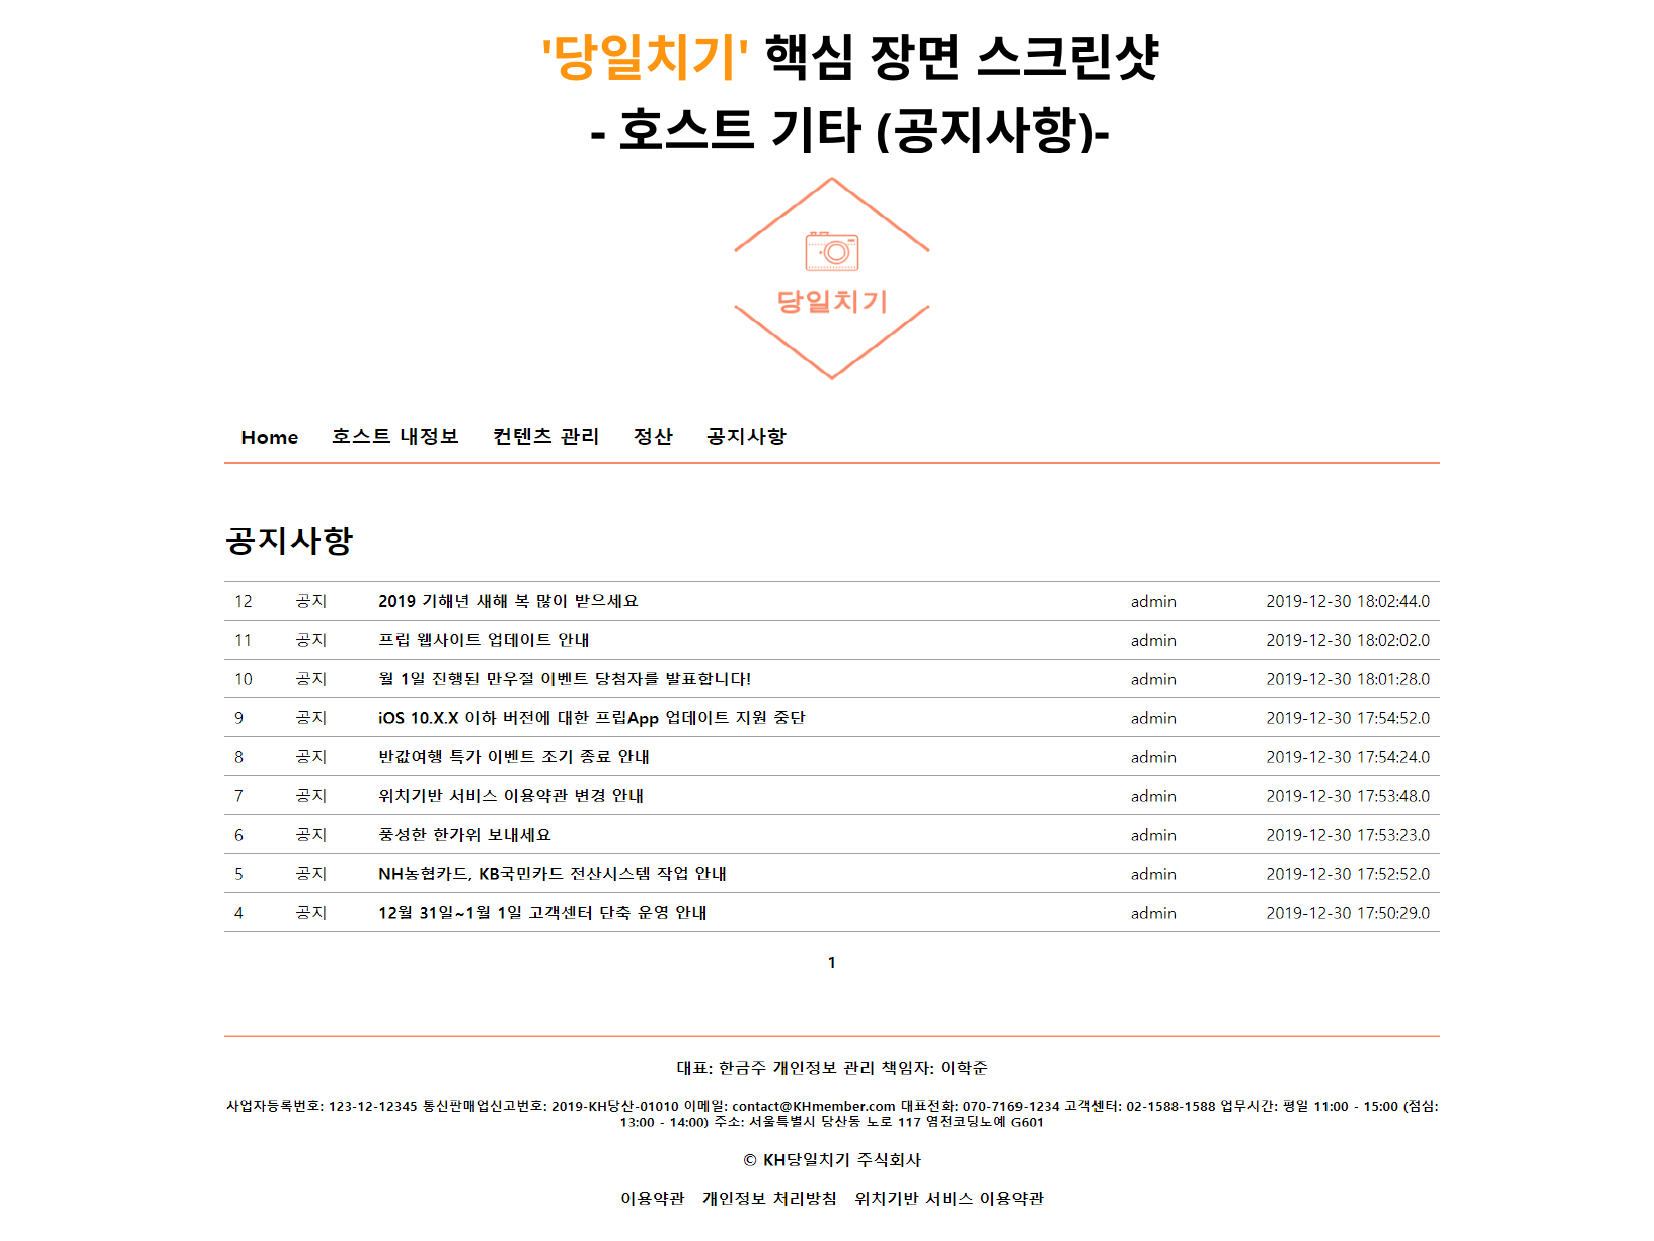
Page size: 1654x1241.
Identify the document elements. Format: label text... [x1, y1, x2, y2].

title '당일치기' 핵심 장면 스크린샷 - 호스트 기타 (공지사항)- [106, 0, 1595, 196]
picture [165, 153, 1483, 1217]
